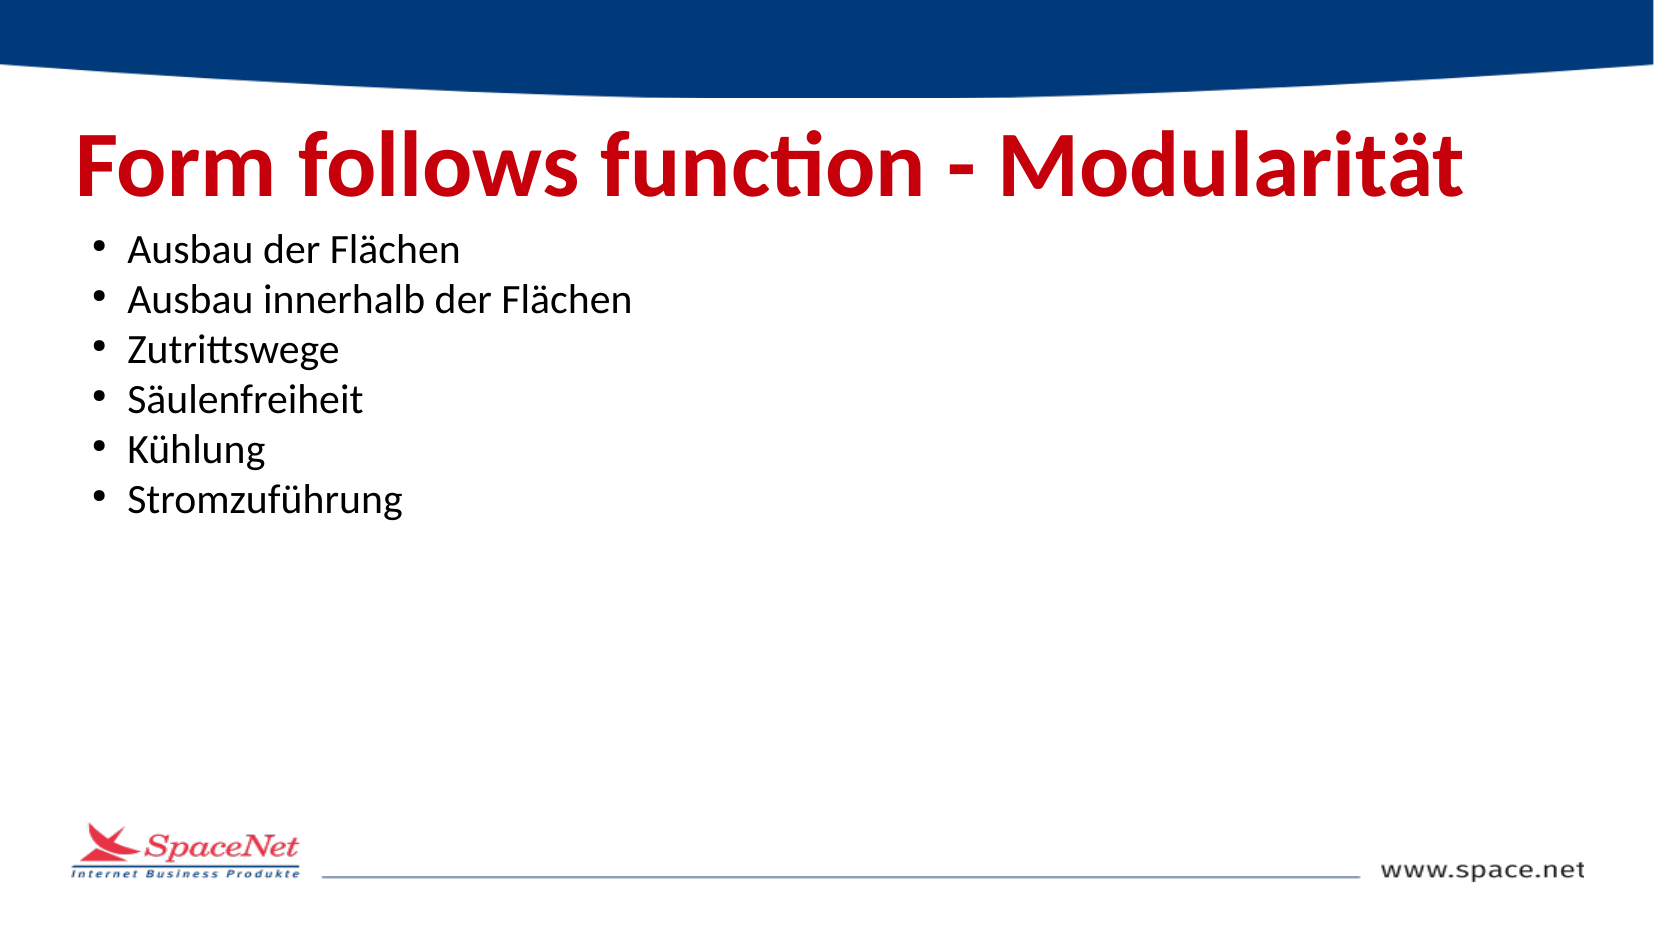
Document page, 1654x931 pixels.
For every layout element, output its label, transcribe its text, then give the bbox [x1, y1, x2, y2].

text_box Ausbau der Flächen Ausbau innerhalb der Flächen Zutrittswege Säulenfreiheit Kühlung Stromzuführung [77, 223, 1576, 530]
text_box Form follows function - Modularität [60, 95, 1583, 223]
